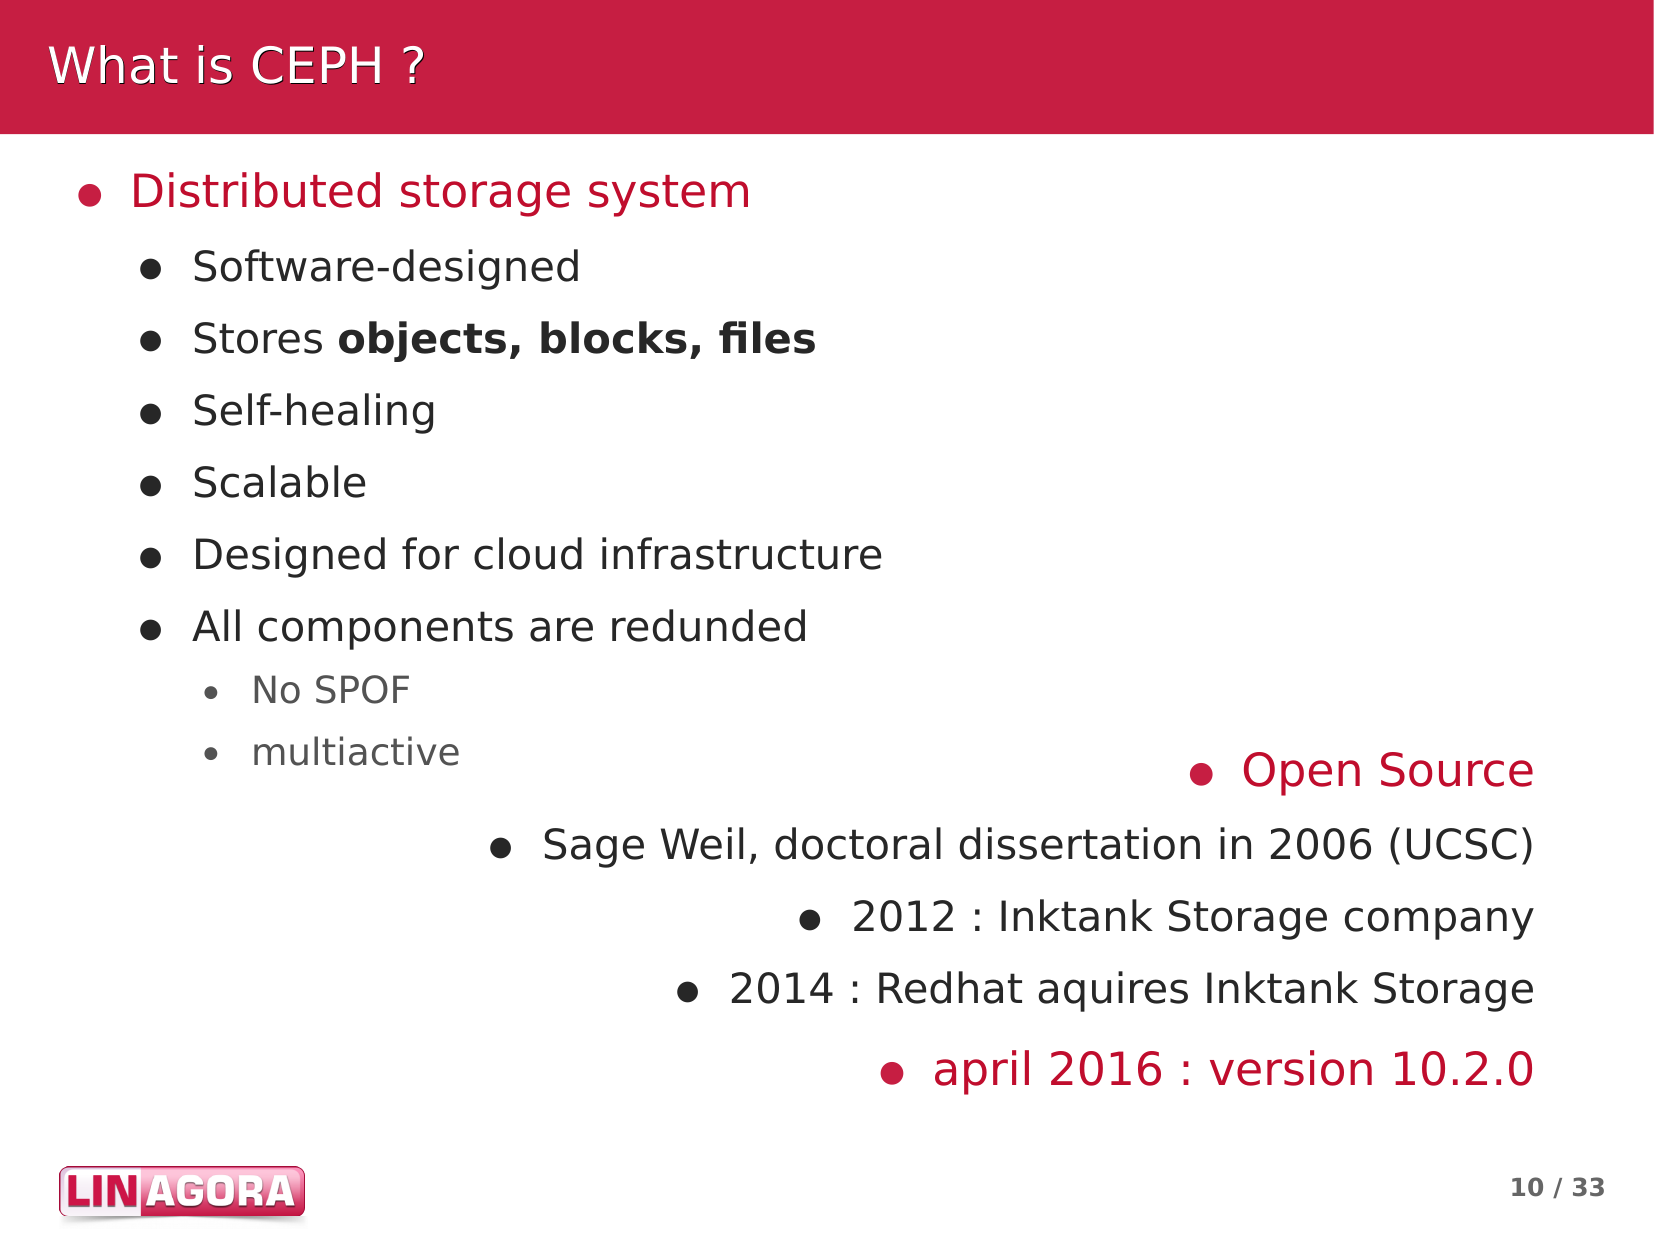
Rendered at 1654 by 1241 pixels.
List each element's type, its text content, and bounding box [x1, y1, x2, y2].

picture [59, 1166, 236, 1229]
list Distributed storage system Software-designed Stores objects, blocks, files Self-healing Scalable Designed for cloud infrastructure All components are redunded No SPOF multiactive [59, 165, 1548, 804]
title What is CEPH ? [47, 7, 1624, 126]
list Open Source Sage Weil, doctoral dissertation in 2006 (UCSC) 2012 : Inktank Storage company 2014 : Redhat aquires Inktank Storage april 2016 : version 10.2.0 [236, 744, 1536, 1241]
